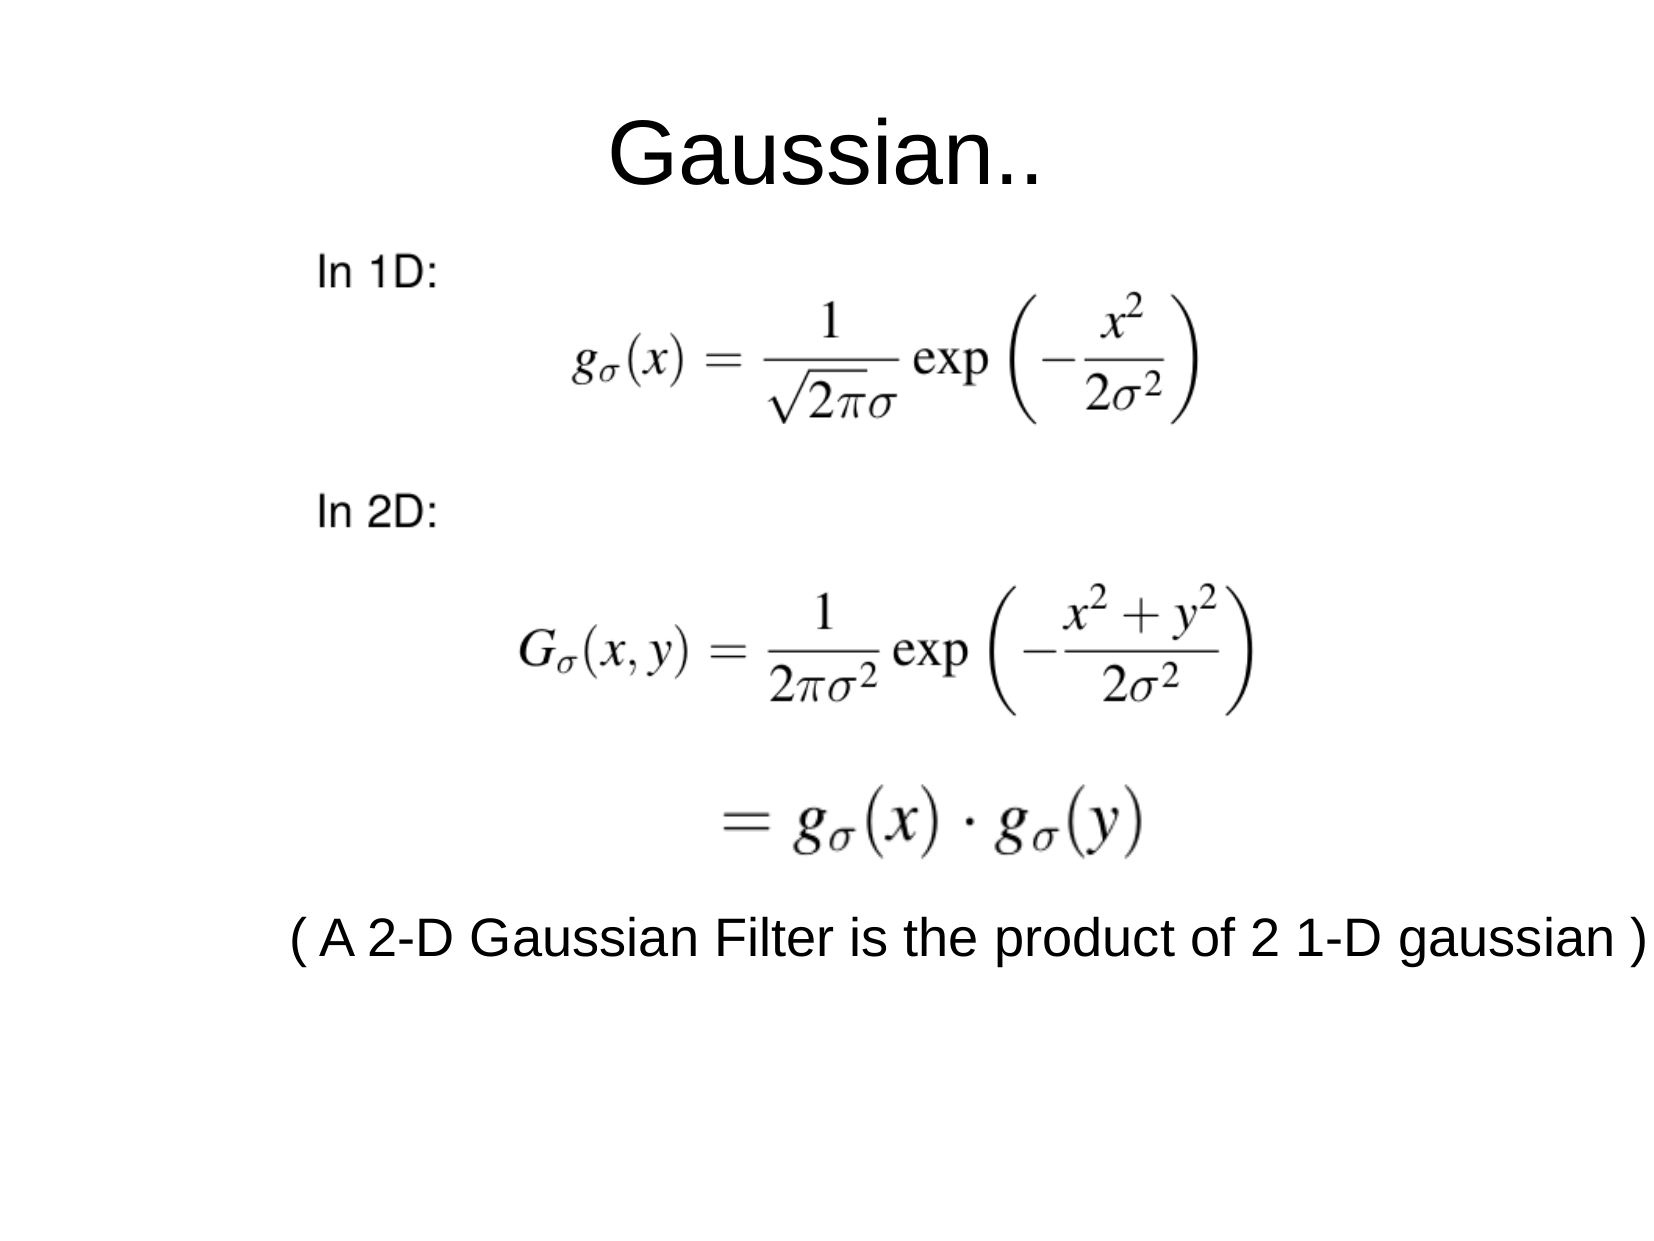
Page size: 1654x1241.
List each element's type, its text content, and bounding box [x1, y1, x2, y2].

text_box ( A 2-D Gaussian Filter is the product of 2 1-D gaussian ) [274, 899, 1654, 976]
picture [696, 764, 1156, 871]
picture [300, 239, 1271, 728]
title Gaussian.. [82, 49, 1571, 257]
